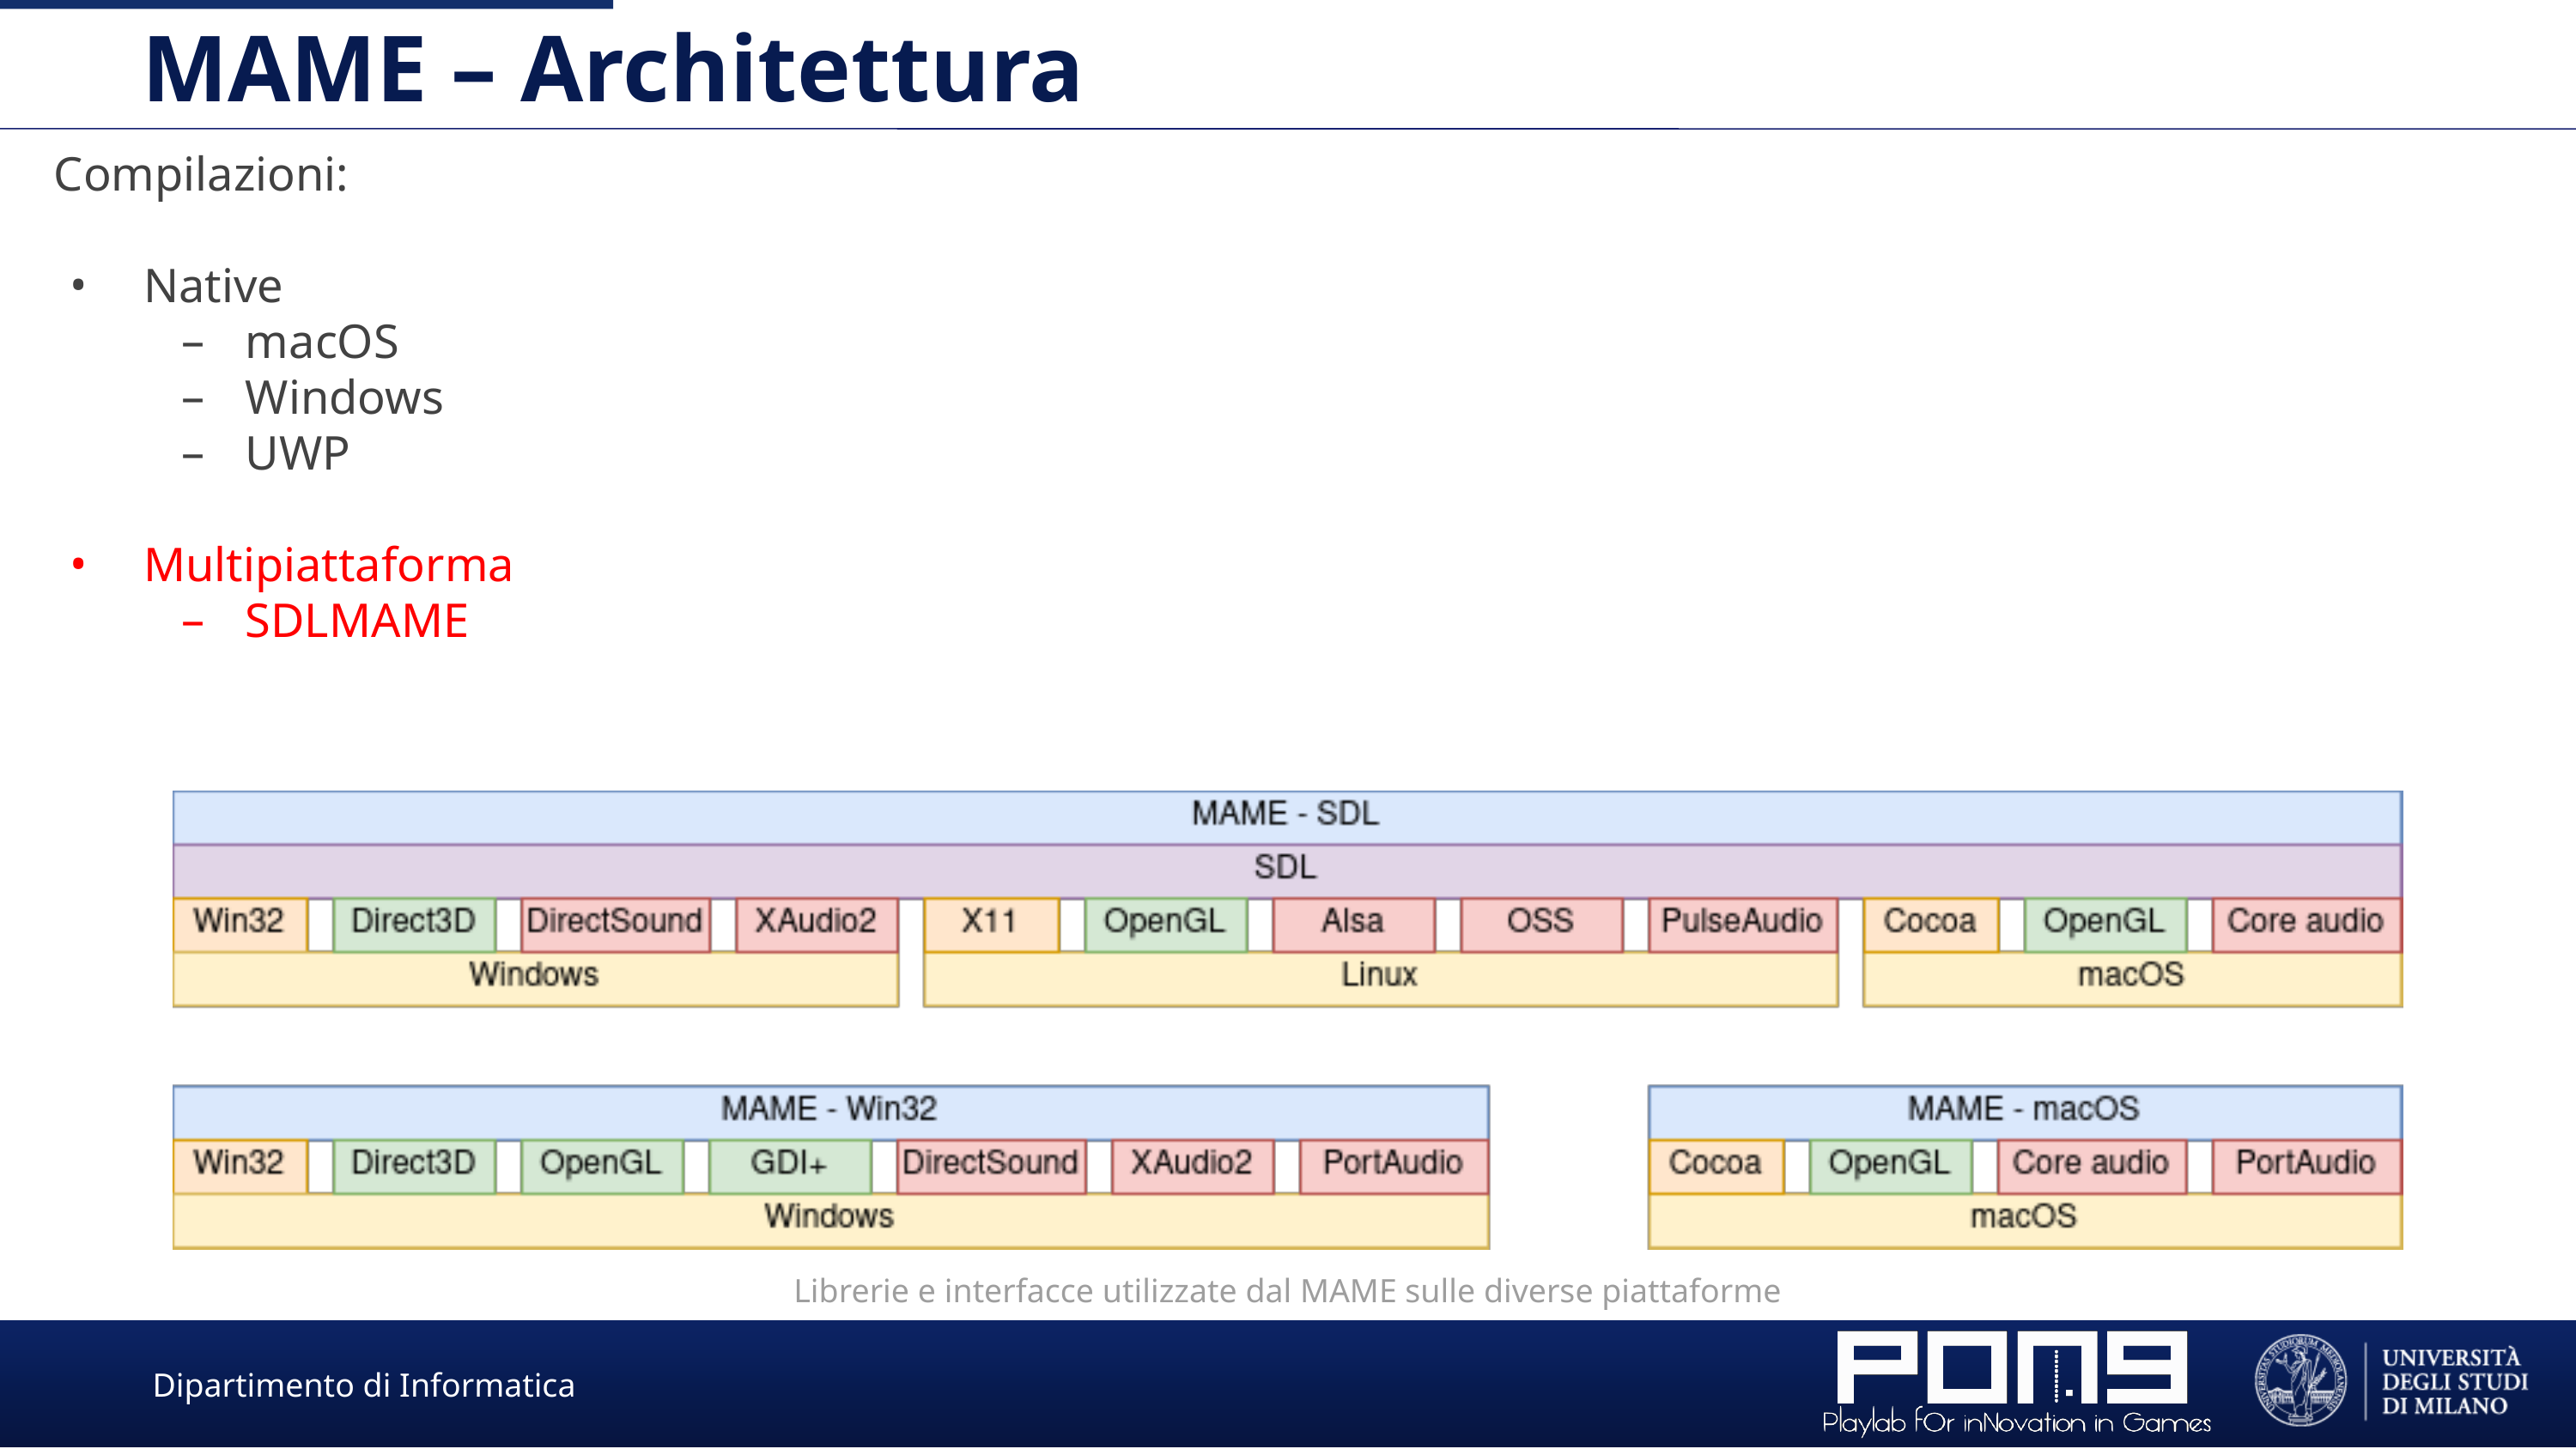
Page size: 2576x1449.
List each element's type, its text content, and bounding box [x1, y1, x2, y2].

picture [173, 791, 2403, 1250]
title MAME – Architettura [118, 0, 2308, 124]
text_box [0, 0, 614, 9]
list Compilazioni: Native macOS Windows UWP Multipiattaforma SDLMAME [30, 132, 793, 759]
text_box Dipartimento di Informatica [129, 1336, 1245, 1433]
text_box Librerie e interfacce utilizzate dal MAME sulle diverse piattaforme [681, 1258, 1895, 1323]
picture [0, 1320, 2576, 1447]
